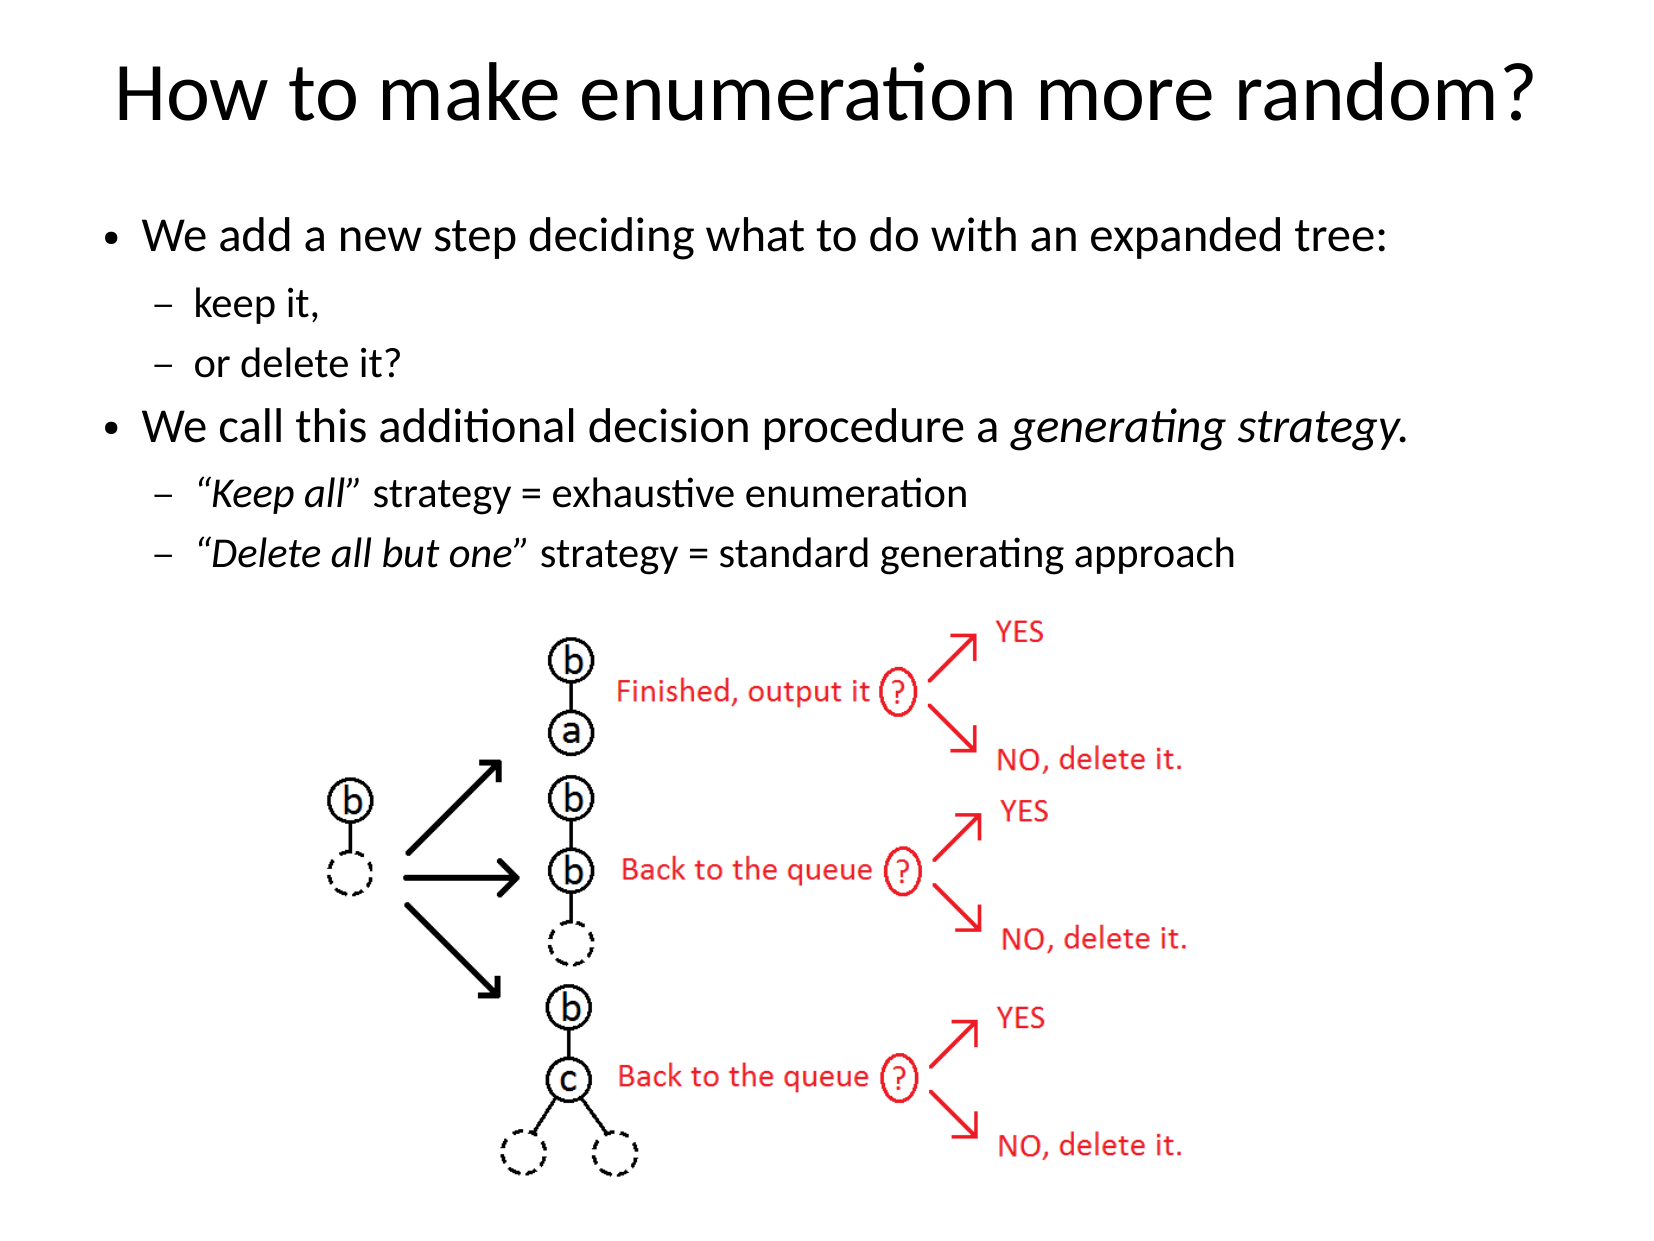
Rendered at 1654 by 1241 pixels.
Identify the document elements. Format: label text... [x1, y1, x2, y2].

list We add a new step deciding what to do with an expanded tree: keep it, or delete it? We call this additional decision procedure a generating strategy. “Keep all” strategy = exhaustive enumeration “Delete all but one” strategy = standard generating approach [90, 215, 1546, 586]
picture [300, 610, 1201, 1191]
title How to make enumeration more random? [82, 48, 1571, 151]
